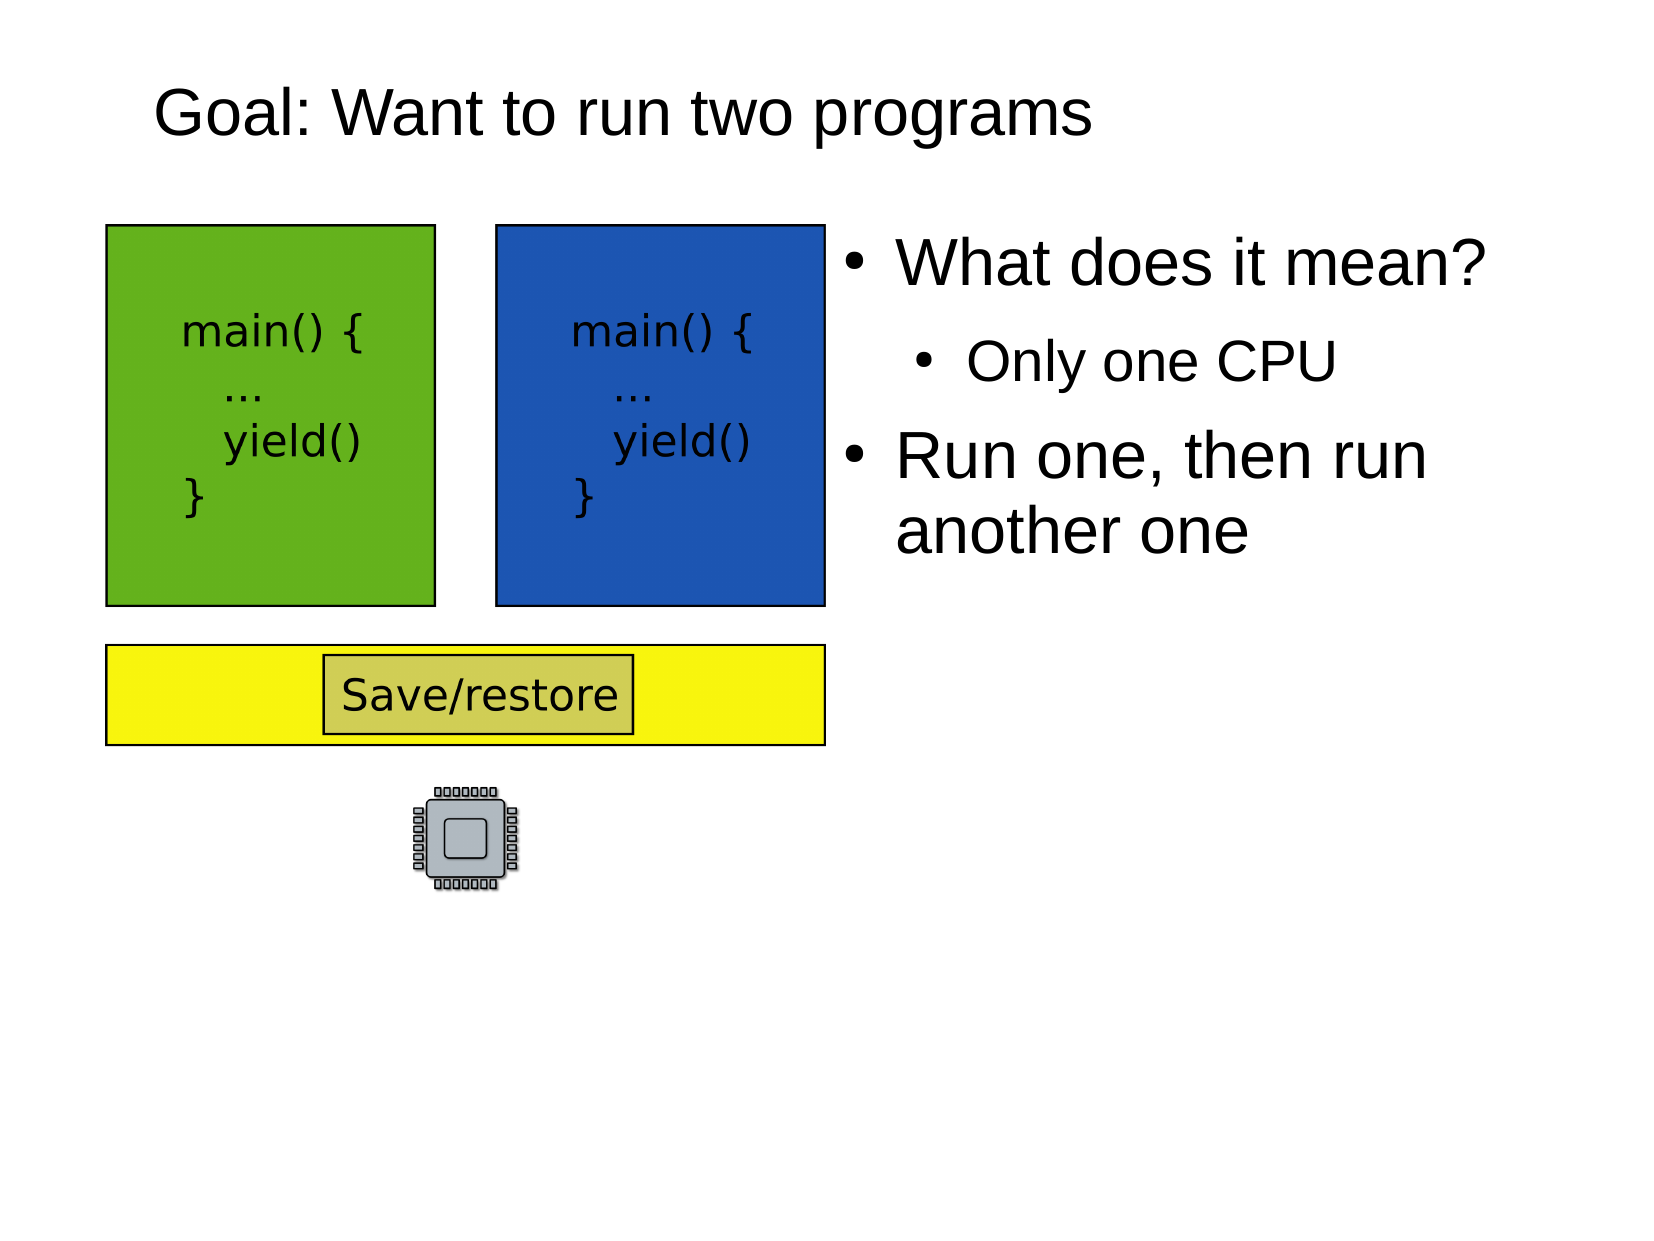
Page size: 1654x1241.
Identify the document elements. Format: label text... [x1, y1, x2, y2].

list What does it mean? Only one CPU Run one, then run another one [825, 225, 1613, 1160]
picture [105, 224, 826, 901]
list Goal: Want to run two programs [82, 75, 1576, 151]
